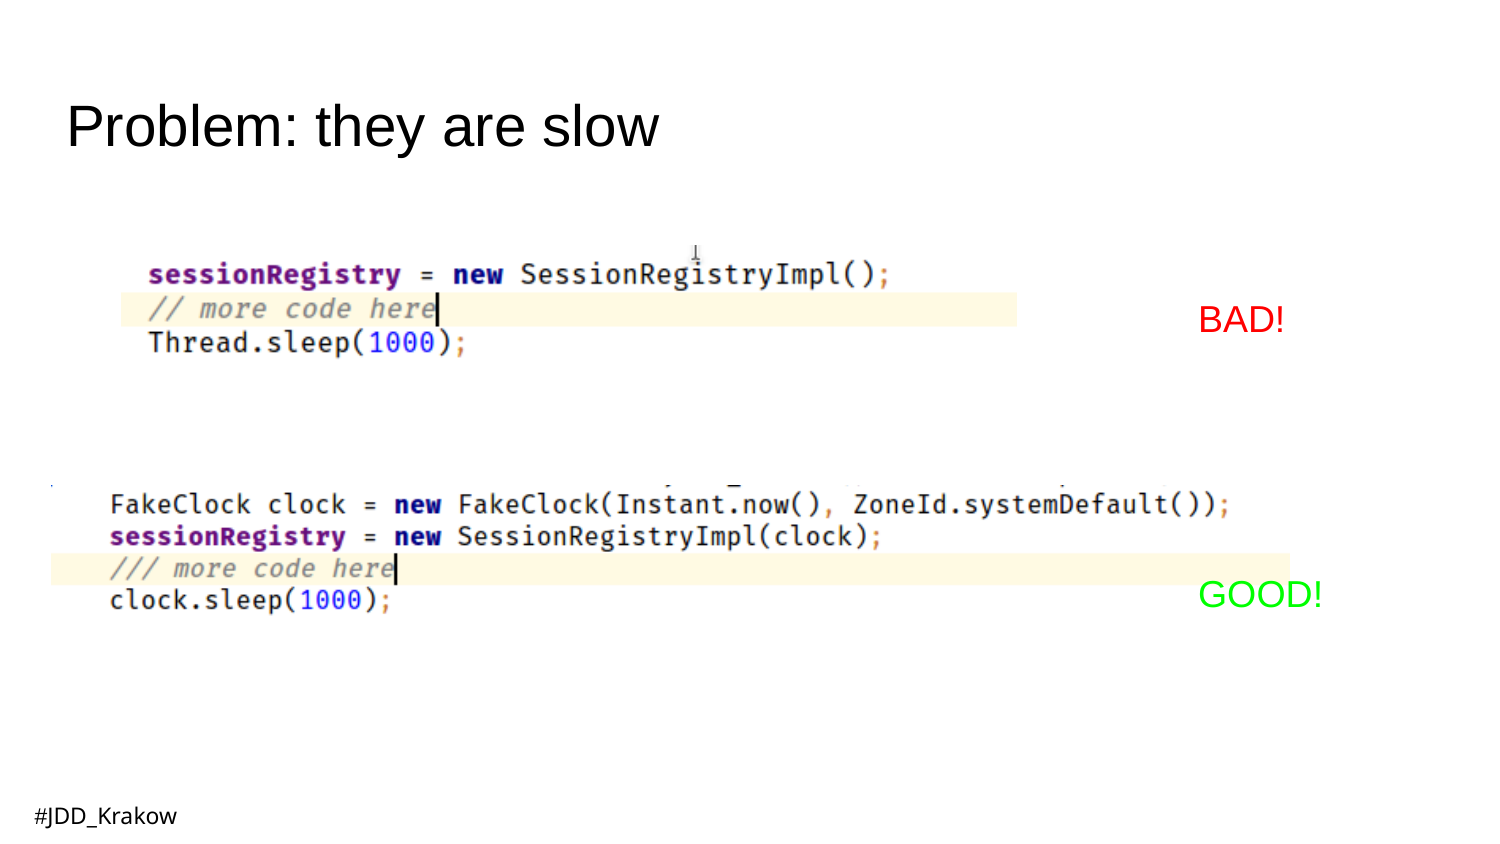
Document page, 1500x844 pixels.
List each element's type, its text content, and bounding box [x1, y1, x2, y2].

title Problem: they are slow [51, 72, 1449, 167]
text_box BAD! [1183, 279, 1331, 356]
text_box #JDD_Krakow [0, 786, 247, 844]
picture [121, 245, 1017, 390]
picture [51, 485, 1290, 630]
text_box GOOD! [1183, 554, 1386, 632]
